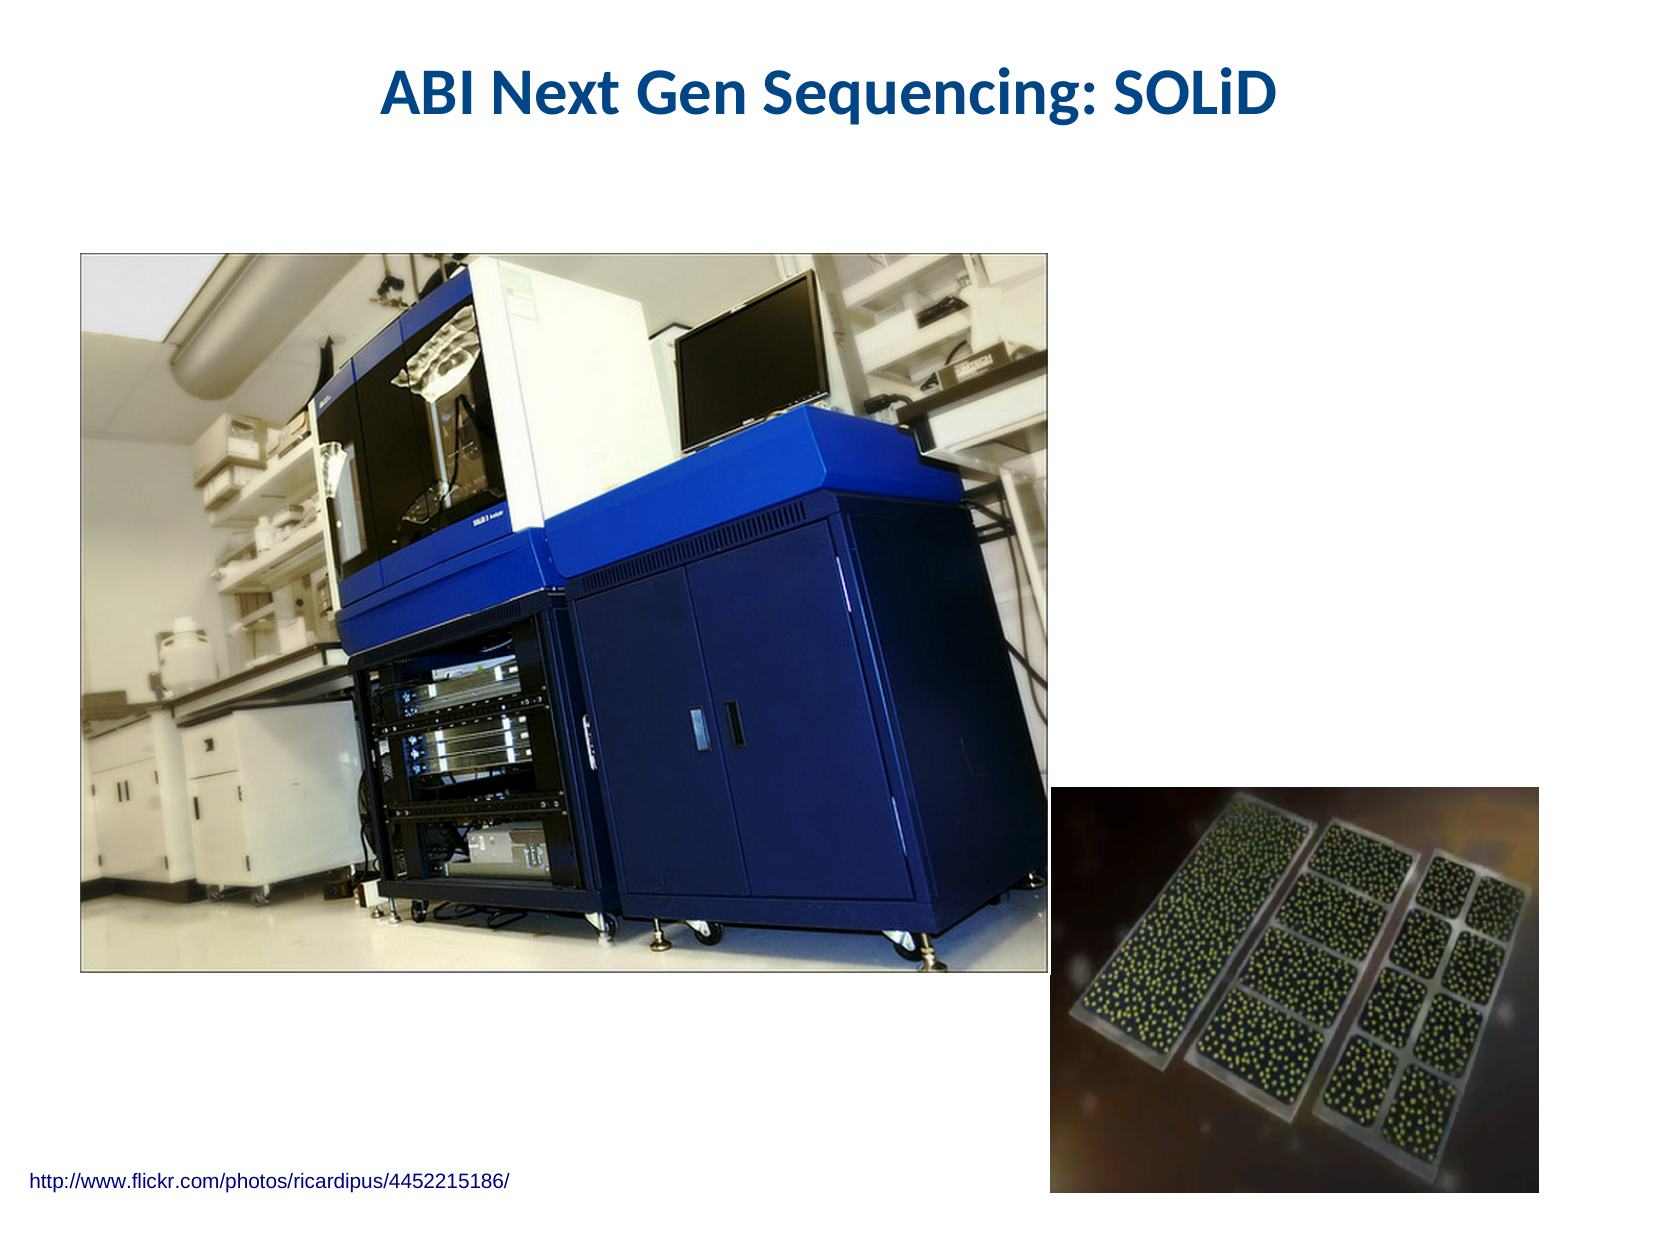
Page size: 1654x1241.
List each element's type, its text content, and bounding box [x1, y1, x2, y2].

text_box http://www.flickr.com/photos/ricardipus/4452215186/ [14, 1162, 526, 1201]
title ABI Next Gen Sequencing: SOLiD [85, 18, 1574, 177]
picture [76, 252, 1539, 1193]
